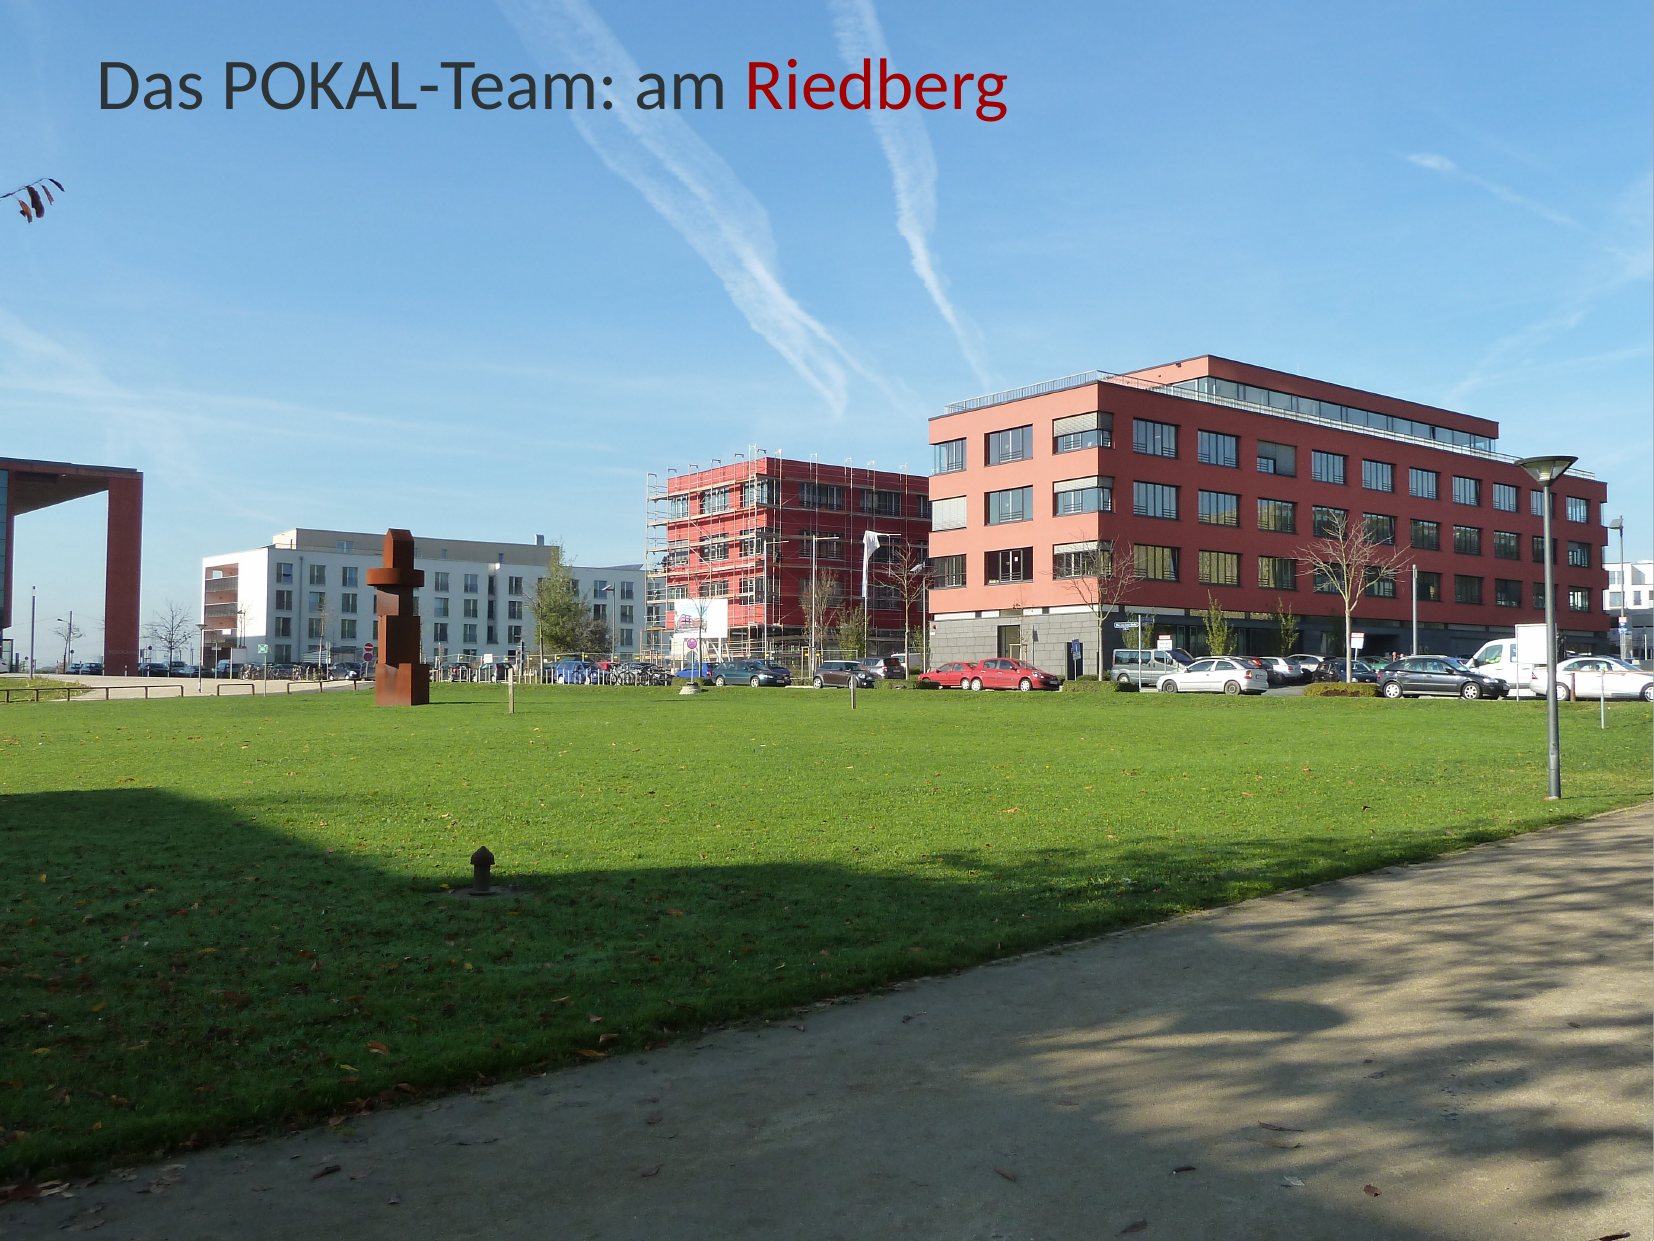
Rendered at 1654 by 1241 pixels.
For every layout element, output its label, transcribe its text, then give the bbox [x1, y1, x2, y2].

picture [0, 0, 1654, 1241]
text_box Das POKAL-Team: am Riedberg [81, 47, 1025, 136]
